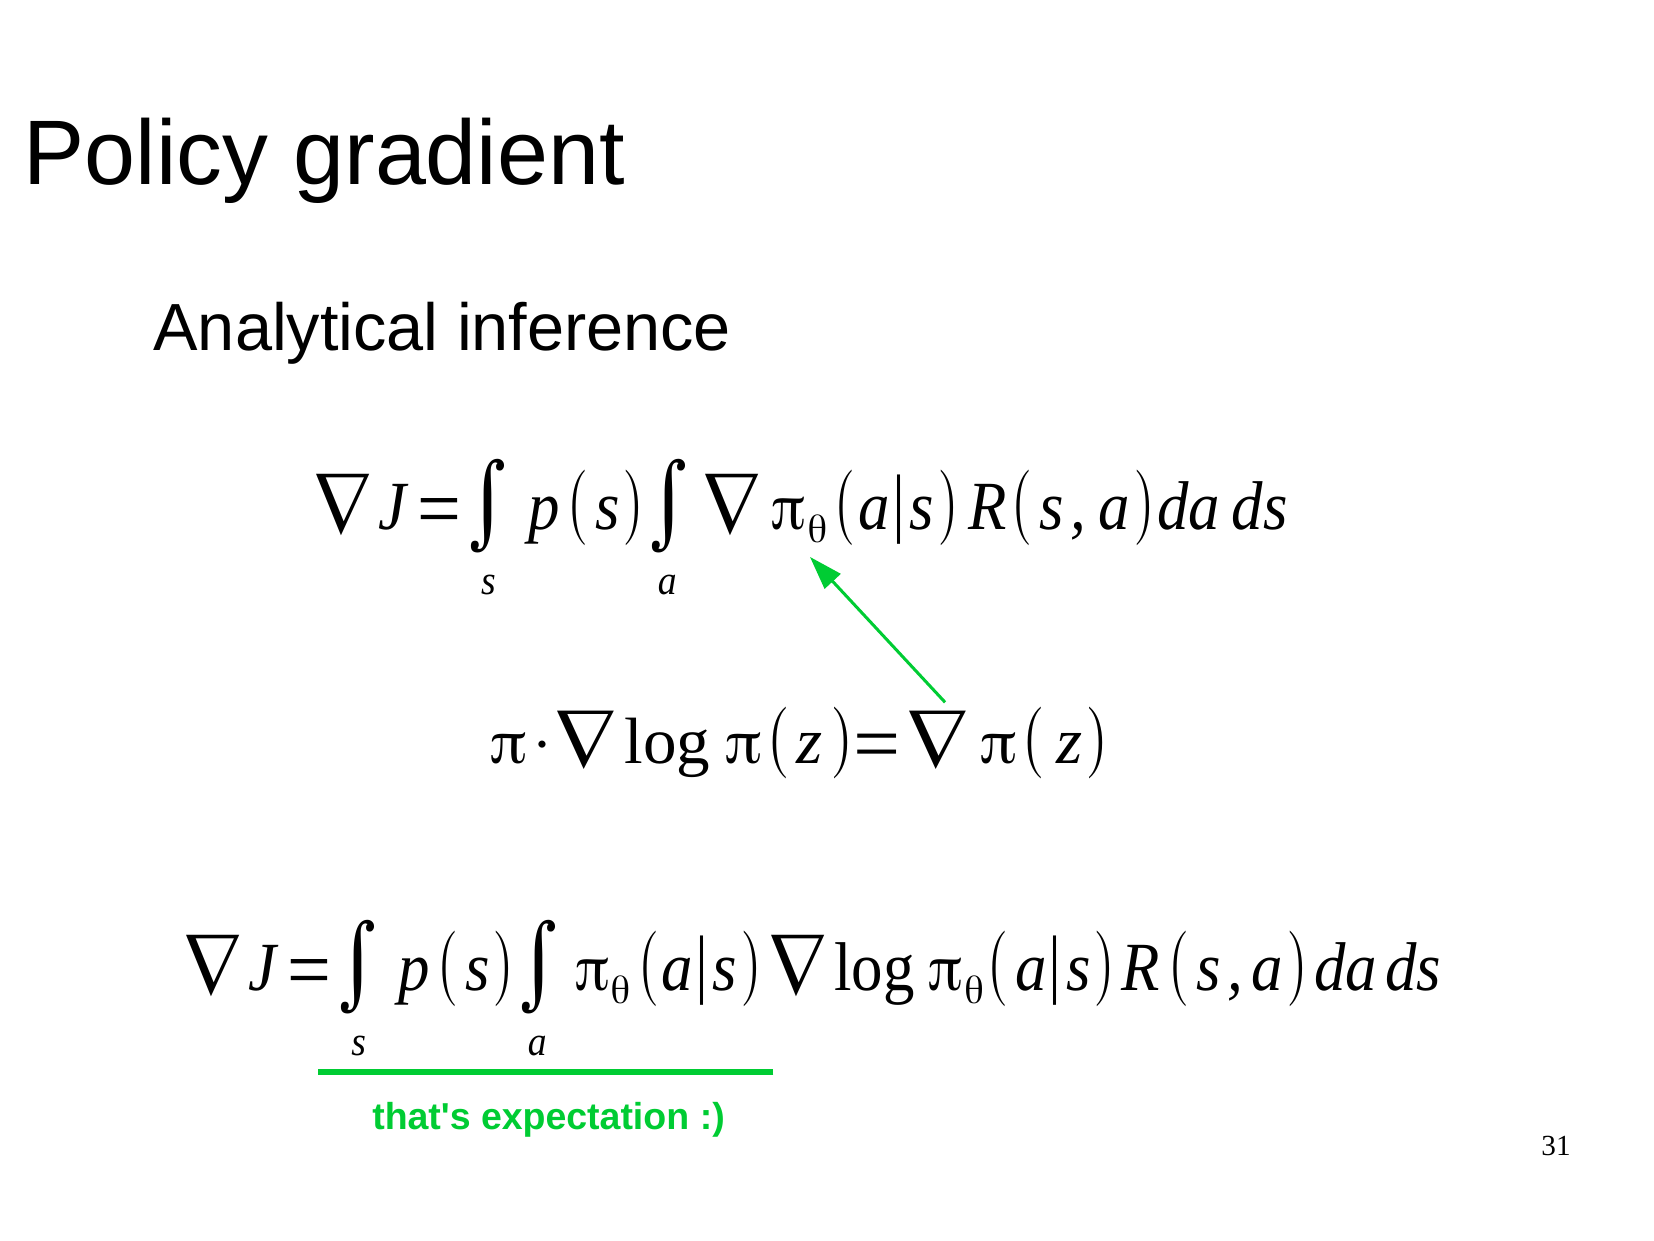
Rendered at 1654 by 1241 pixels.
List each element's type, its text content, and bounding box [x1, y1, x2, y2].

chart [296, 452, 1303, 604]
list Analytical inference [82, 290, 1571, 1010]
text_box that's expectation :) [357, 1087, 740, 1145]
title Policy gradient [23, 49, 1512, 257]
chart [166, 912, 1459, 1064]
chart [473, 702, 1126, 782]
